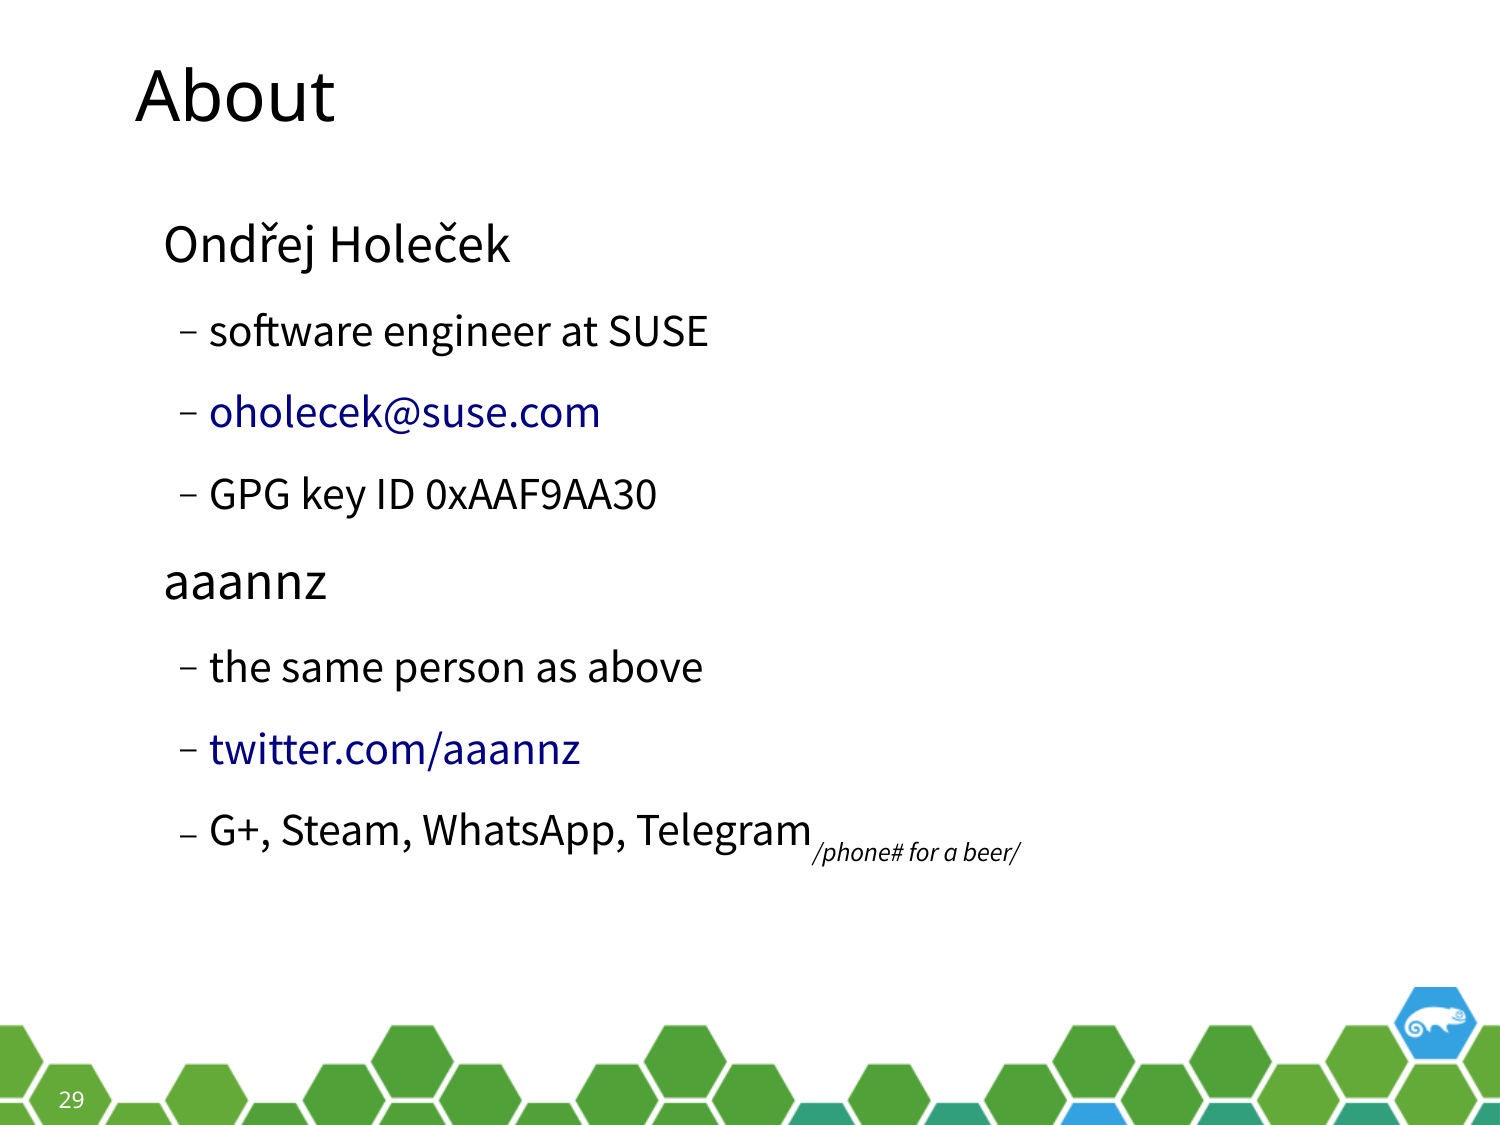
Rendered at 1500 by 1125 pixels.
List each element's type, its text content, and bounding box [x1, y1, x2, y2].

picture [0, 987, 1500, 1125]
title About [135, 12, 1372, 175]
list Ondřej Holeček software engineer at SUSE oholecek@suse.com GPG key ID 0xAAF9AA30 aaannz the same person as above twitter.com/aaannz G+, Steam, WhatsApp, Telegram/phone# for a beer/ [135, 208, 1372, 862]
